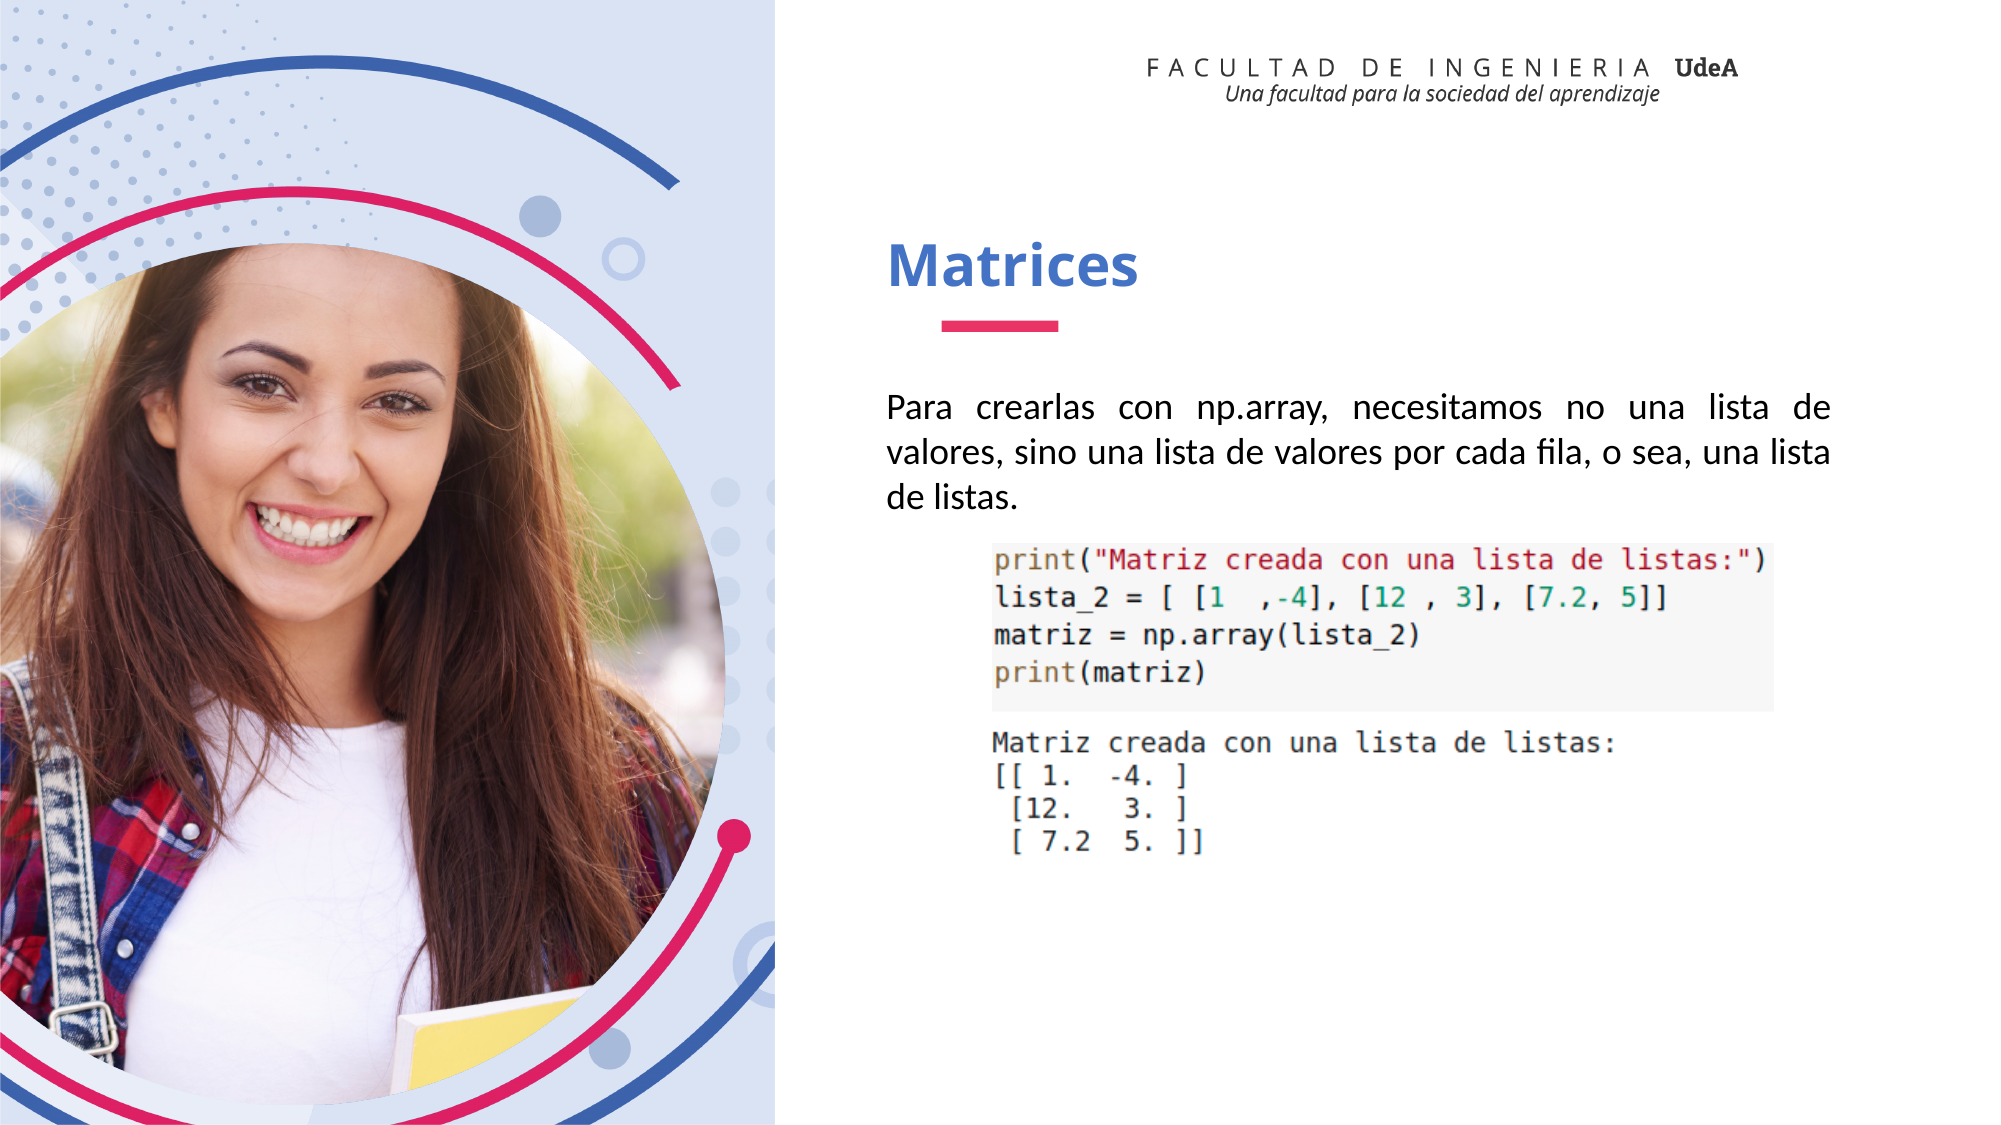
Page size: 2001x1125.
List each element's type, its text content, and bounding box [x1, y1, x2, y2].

text_box Matrices [871, 212, 1768, 324]
picture [1148, 57, 1738, 106]
picture [0, 0, 775, 1125]
picture [992, 543, 1774, 873]
text_box Para crearlas con np.array, necesitamos no una lista de valores, sino una lista de valores por cada fila, o sea, una lista de listas. [871, 374, 1847, 525]
